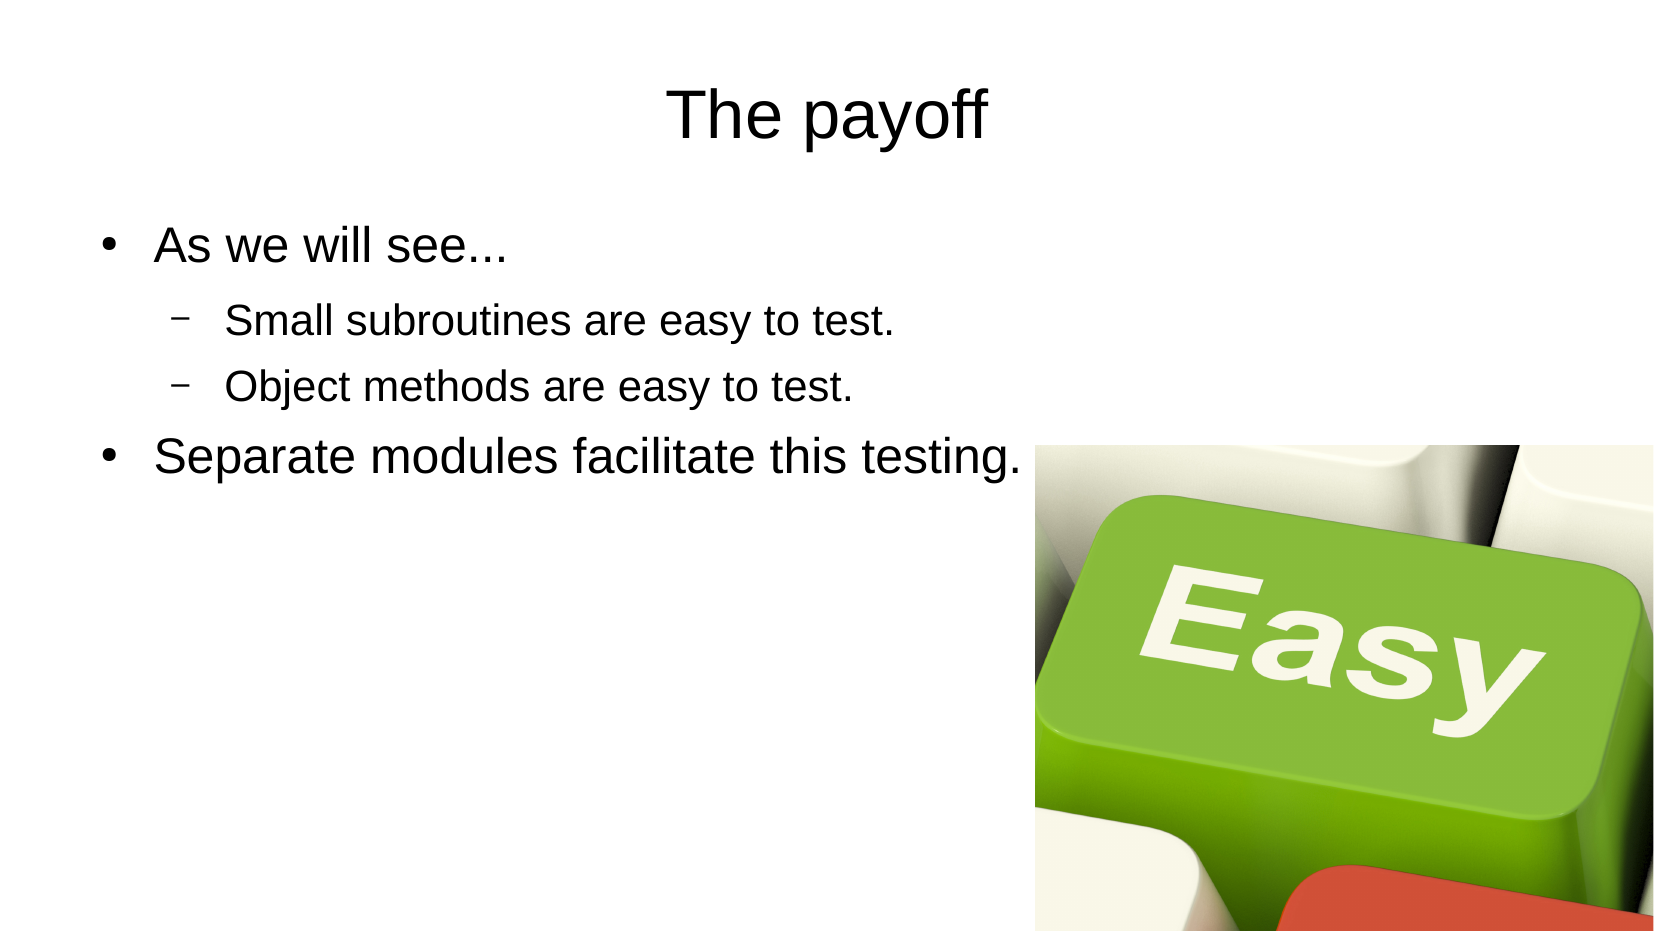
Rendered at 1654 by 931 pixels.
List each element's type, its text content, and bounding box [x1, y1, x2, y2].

picture [1035, 445, 1654, 931]
list As we will see... Small subroutines are easy to test. Object methods are easy to test. Separate modules facilitate this testing. [82, 217, 1571, 758]
title The payoff [82, 37, 1571, 193]
